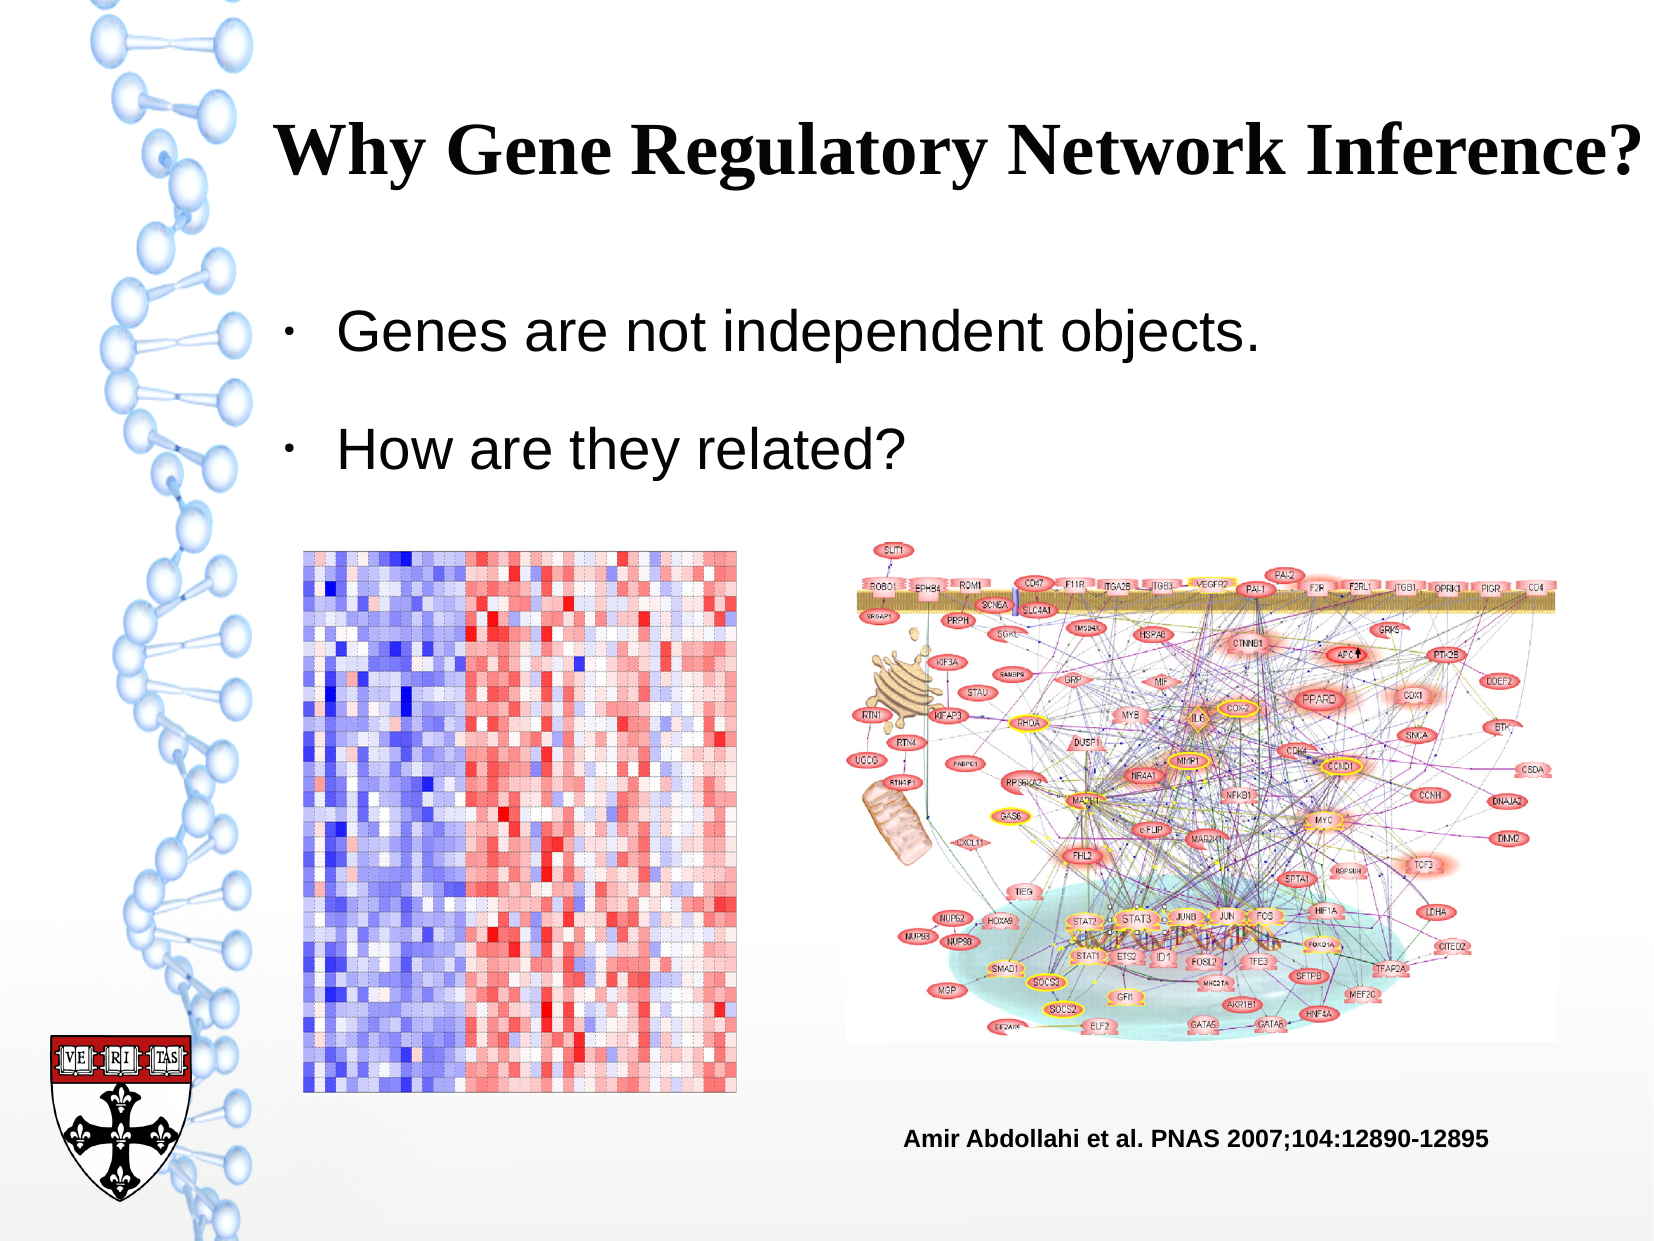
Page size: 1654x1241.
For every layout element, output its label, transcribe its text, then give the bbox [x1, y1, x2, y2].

title Why Gene Regulatory Network Inference? [265, 47, 1654, 252]
picture [0, 0, 1654, 1241]
text_box Amir Abdollahi et al. PNAS 2007;104:12890-12895 [888, 1119, 1506, 1163]
list Genes are not independent objects. How are they related? [265, 299, 1595, 1019]
